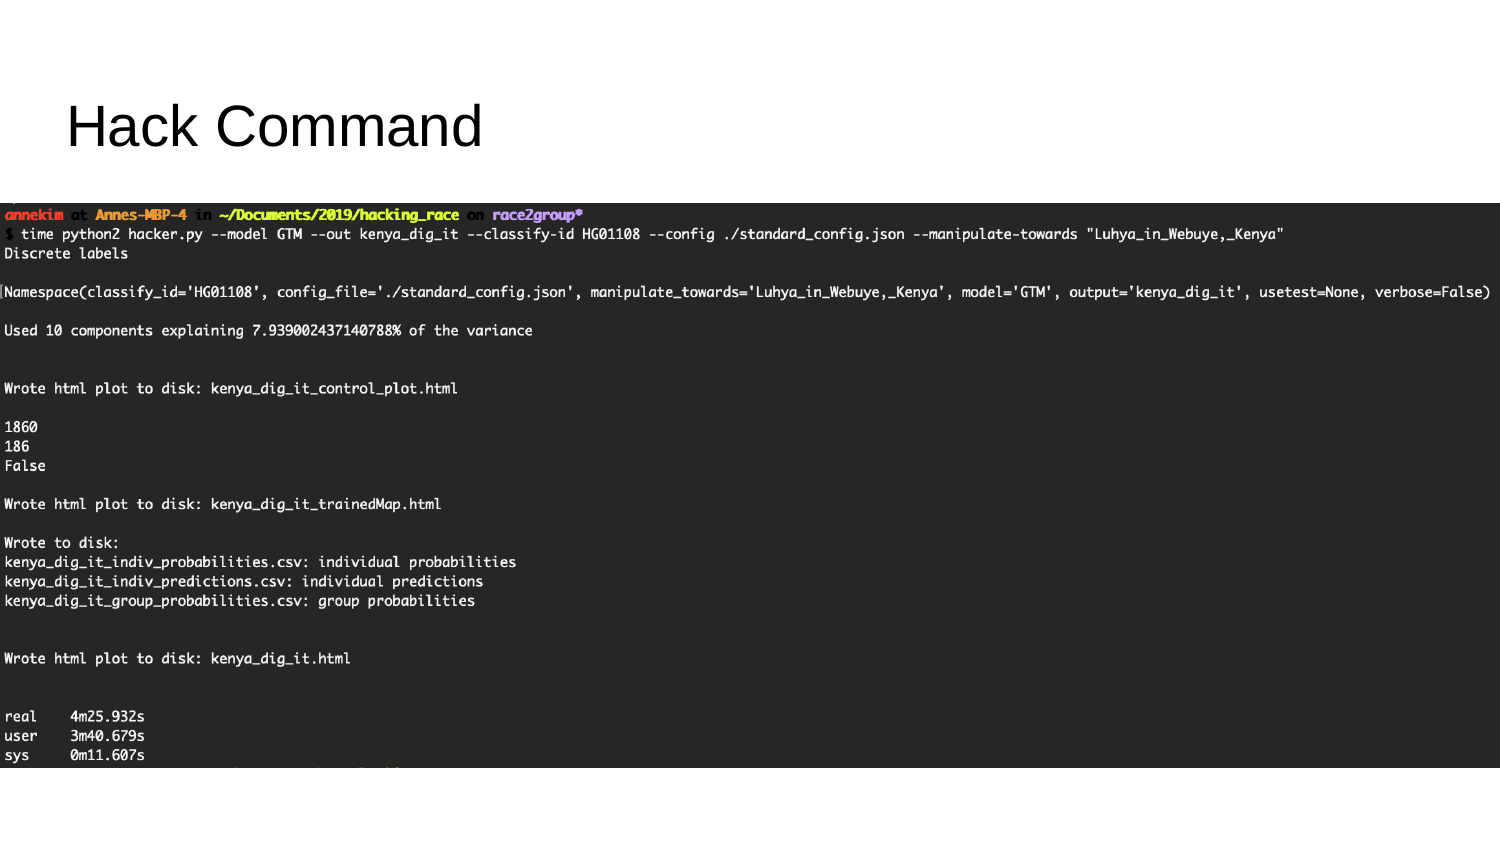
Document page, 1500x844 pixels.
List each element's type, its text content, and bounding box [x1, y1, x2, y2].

picture [0, 203, 1500, 768]
title Hack Command [51, 72, 1449, 167]
